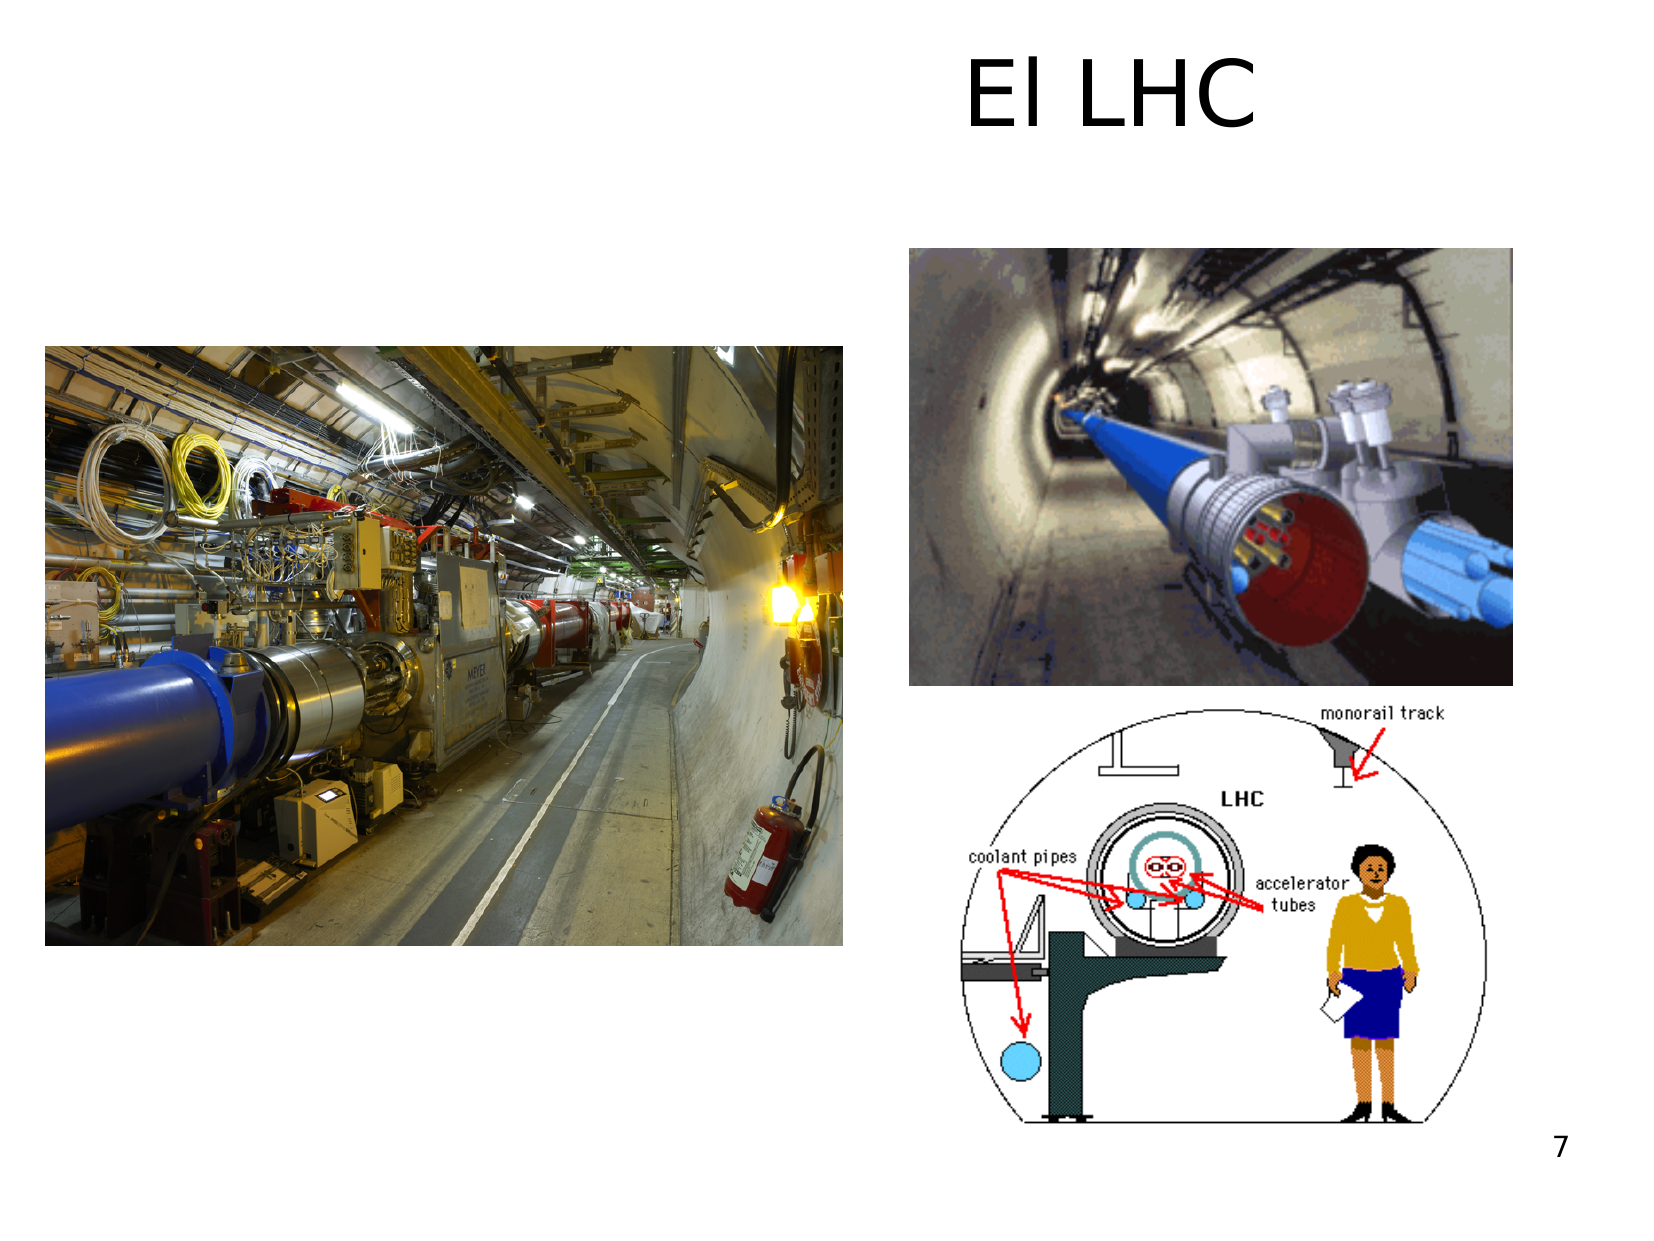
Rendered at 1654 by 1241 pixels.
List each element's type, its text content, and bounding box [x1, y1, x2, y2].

picture [956, 698, 1494, 1132]
picture [909, 248, 1513, 686]
picture [45, 346, 843, 946]
title El LHC [495, 28, 1584, 151]
